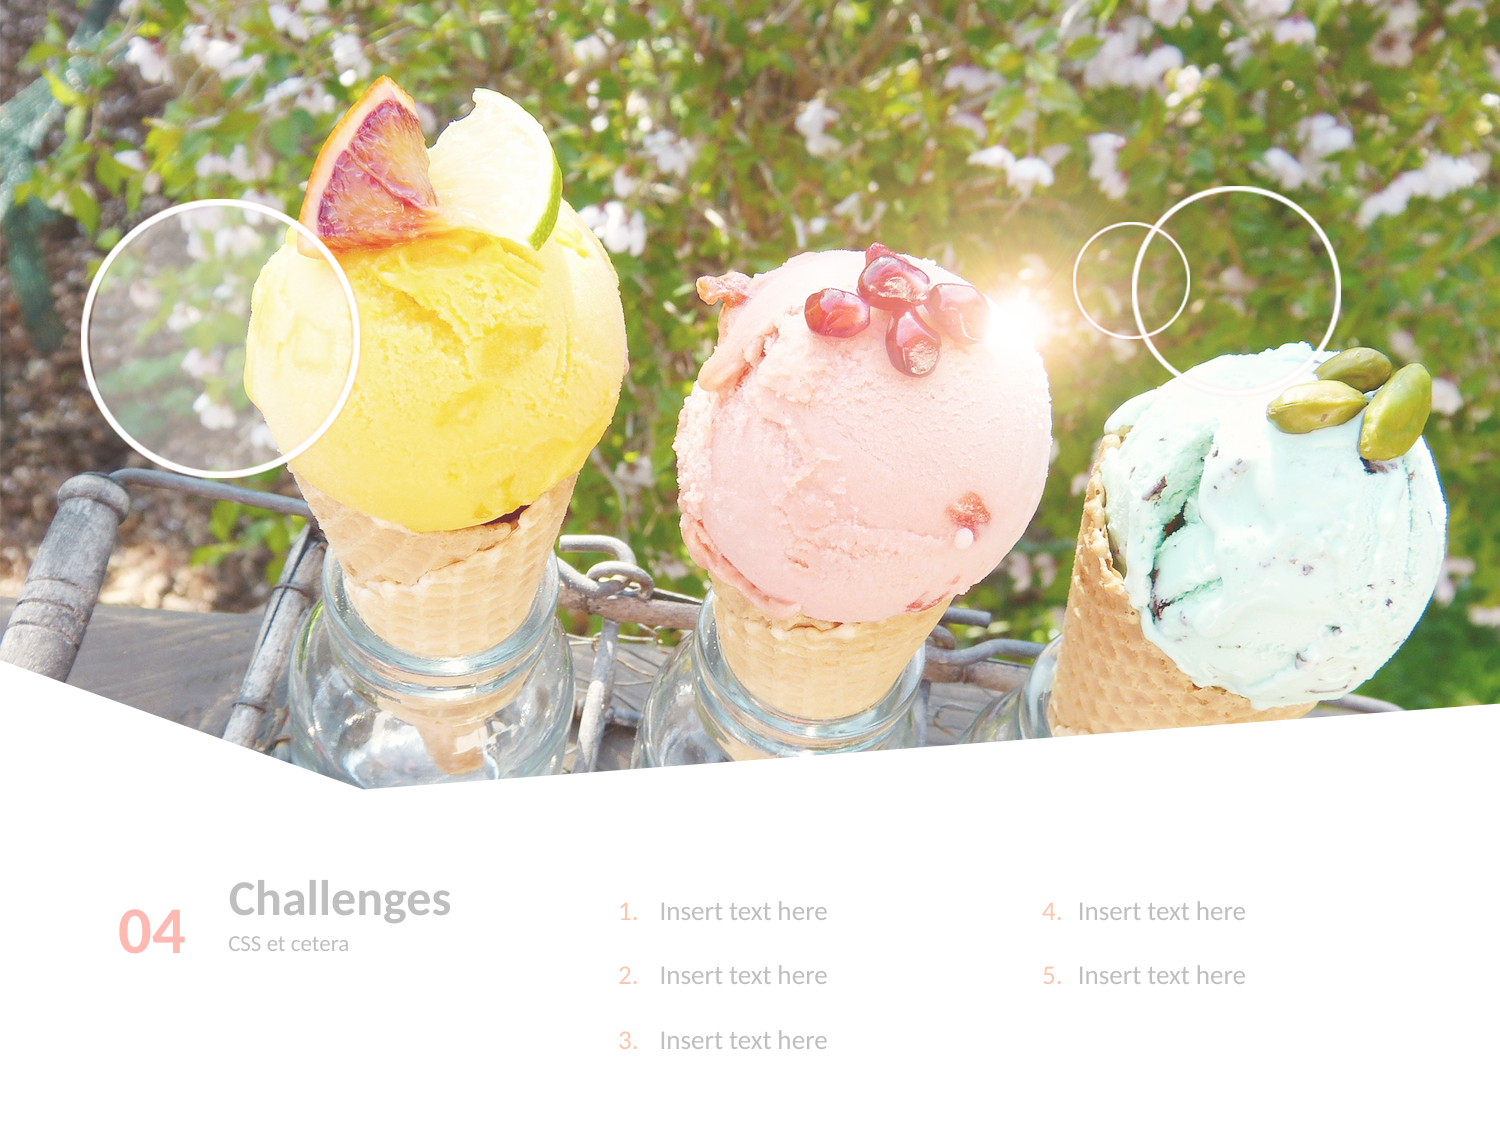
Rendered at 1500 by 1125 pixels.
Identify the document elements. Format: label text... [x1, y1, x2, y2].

text_box CSS et cetera [213, 920, 616, 964]
text_box 04 [103, 878, 201, 974]
picture [0, 0, 1500, 1125]
text_box Insert text here Insert text here [1021, 852, 1471, 1125]
text_box Challenges [213, 857, 643, 933]
text_box Insert text here Insert text here Insert text here [603, 852, 1021, 1125]
